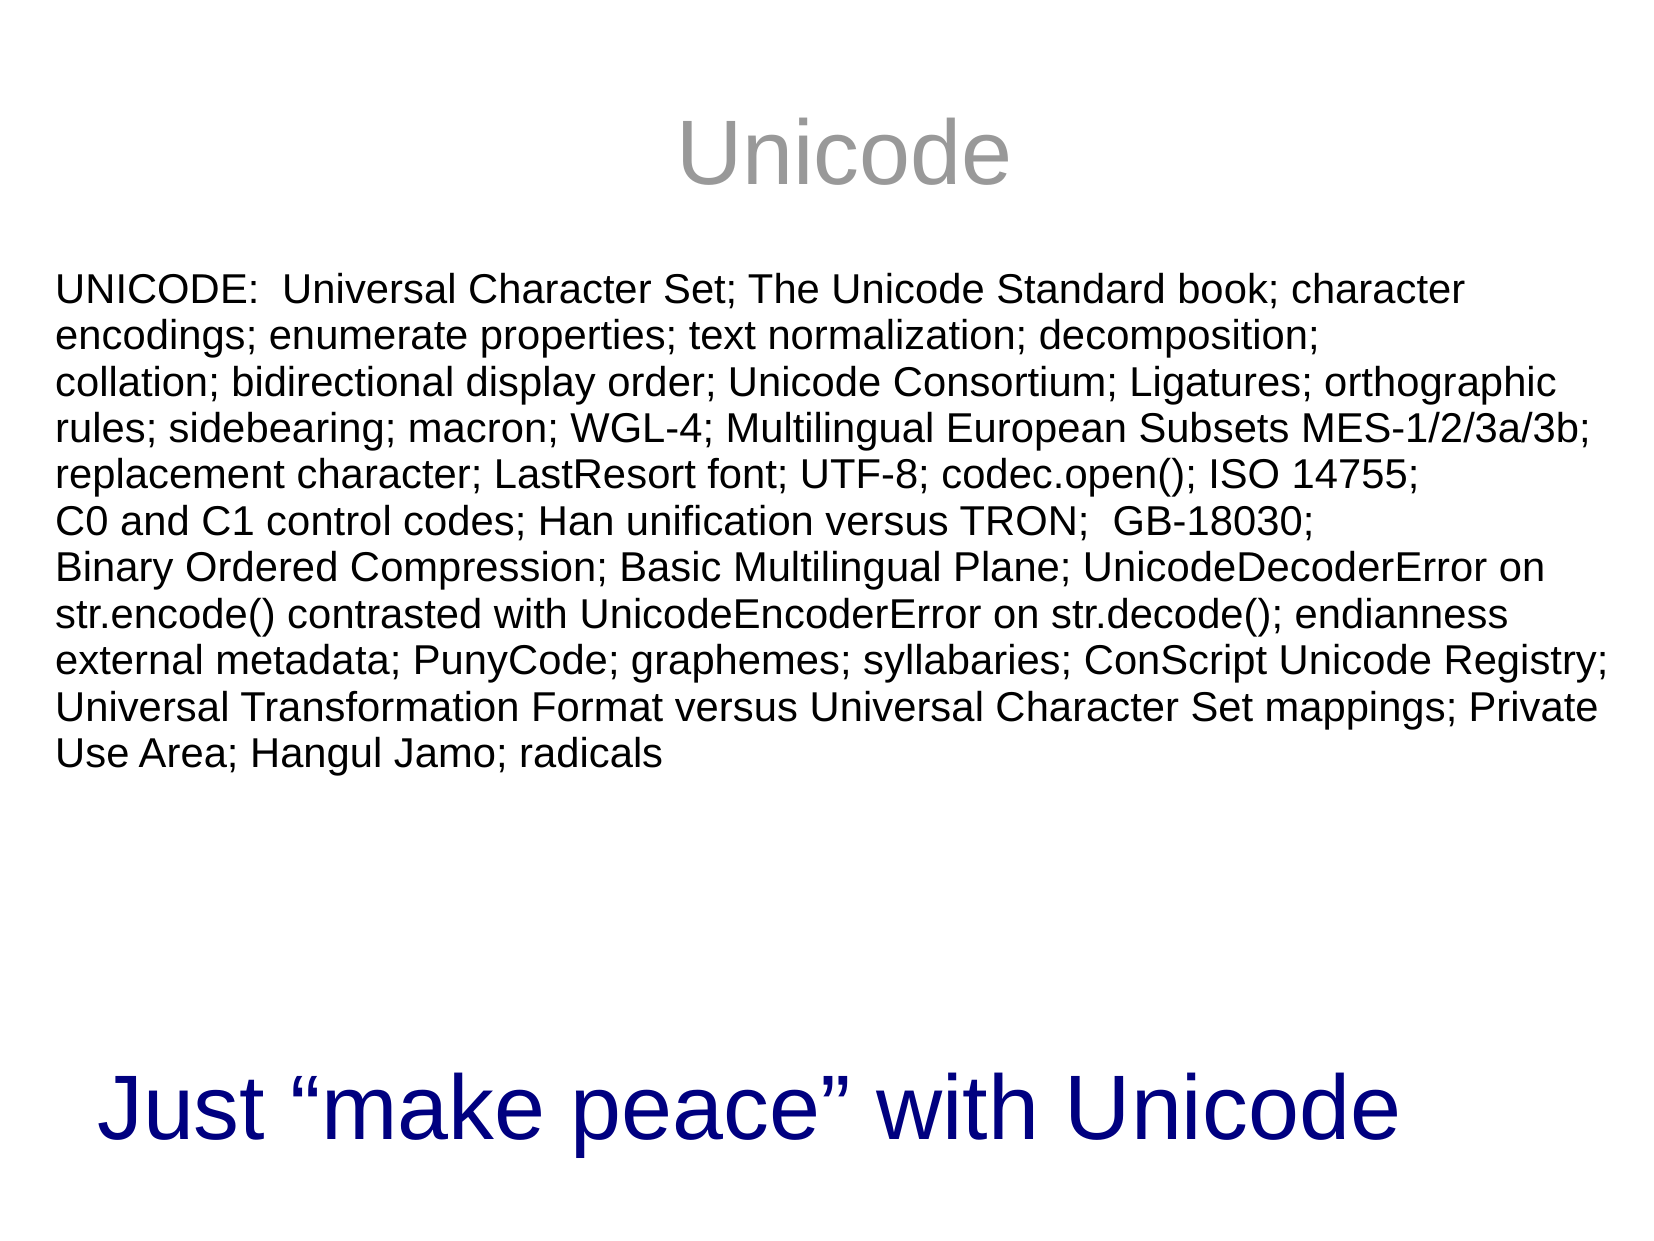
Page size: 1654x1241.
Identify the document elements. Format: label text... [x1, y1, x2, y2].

text_box UNICODE: Universal Character Set; The Unicode Standard book; character encodings; enumerate properties; text normalization; decomposition; collation; bidirectional display order; Unicode Consortium; Ligatures; orthographic rules; sidebearing; macron; WGL-4; Multilingual European Subsets MES-1/2/3a/3b; replacement character; LastResort font; UTF-8; codec.open(); ISO 14755; C0 and C1 control codes; Han unification versus TRON; GB-18030; Binary Ordered Compression; Basic Multilingual Plane; UnicodeDecoderError on str.encode() contrasted with UnicodeEncoderError on str.decode(); endianness external metada ta; PunyCode; graphemes; syllabaries; ConScript Unicode Registry; Universal Transformation Format versus Universal Character Set mappings; Private Use Area; Hangul Jamo; radicals [40, 257, 1647, 1012]
title Unicode [82, 49, 1571, 257]
list Just “make peace” with Unicode [79, 1056, 1568, 1241]
